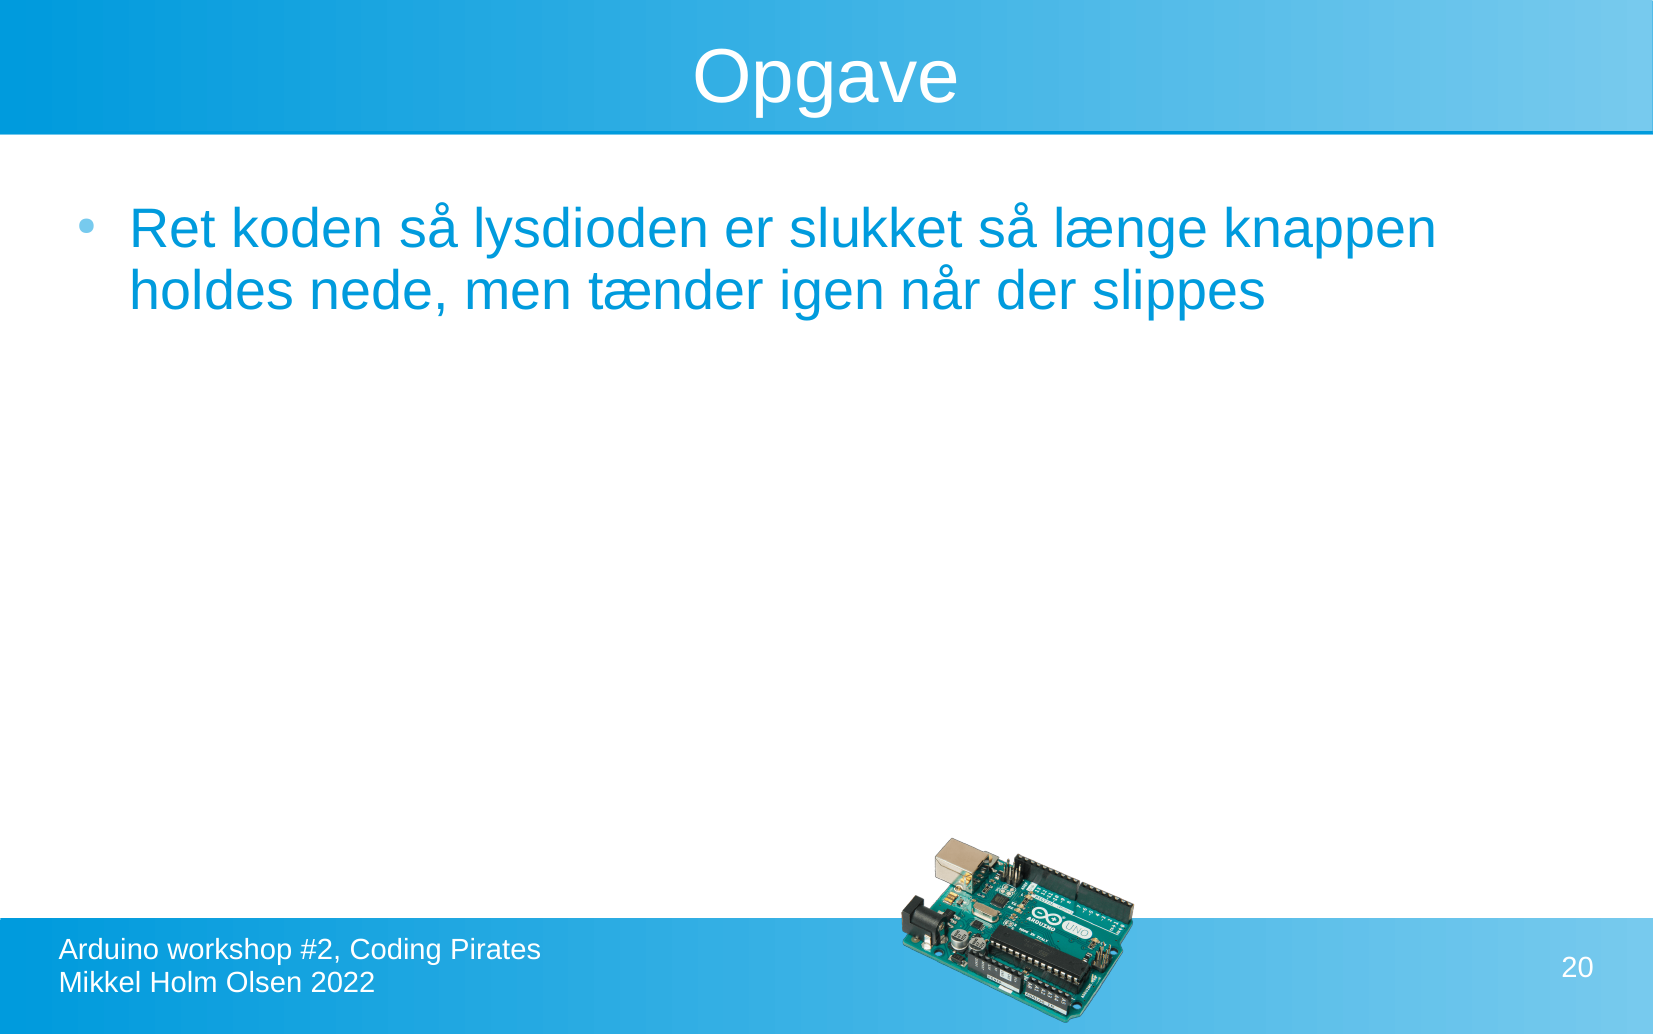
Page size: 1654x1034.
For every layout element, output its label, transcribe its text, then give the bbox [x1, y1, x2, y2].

title Opgave [58, 32, 1594, 120]
picture [900, 854, 1138, 1024]
list Ret koden så lysdioden er slukket så længe knappen holdes nede, men tænder igen når der slippes [58, 196, 1594, 854]
